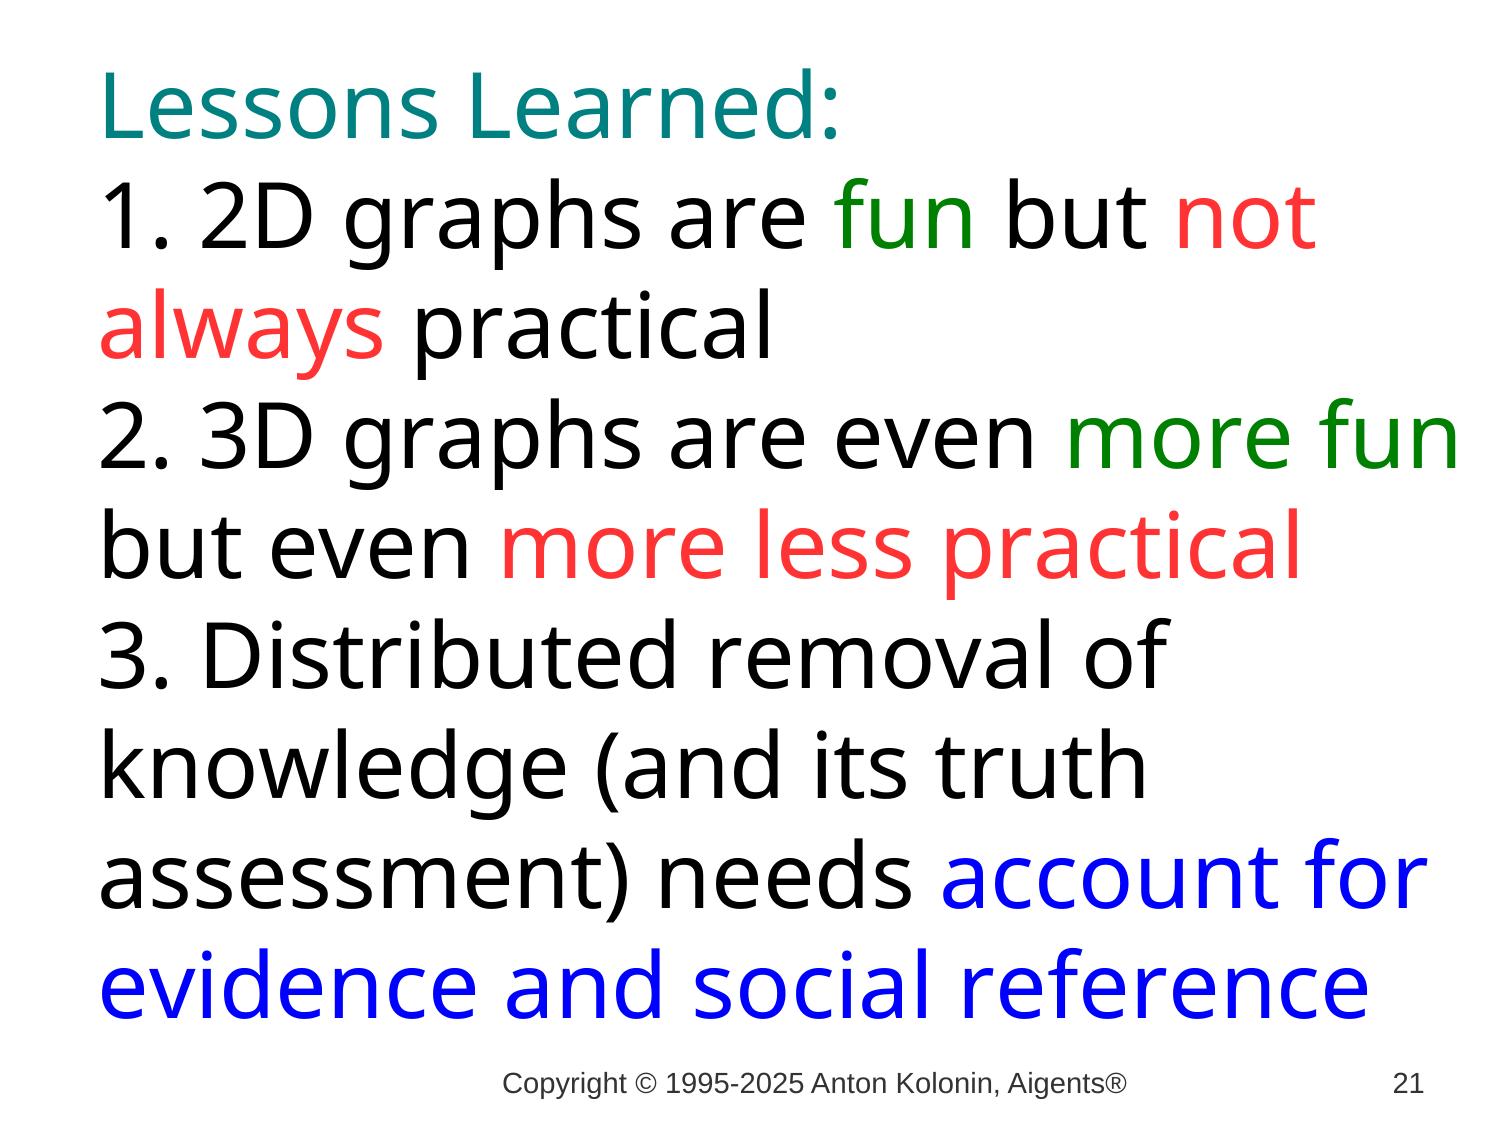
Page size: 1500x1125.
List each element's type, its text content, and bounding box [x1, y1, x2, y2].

text_box Lessons Learned: 1. 2D graphs are fun but not always practical 2. 3D graphs are even more fun but even more less practical 3. Distributed removal of knowledge (and its truth assessment) needs account for evidence and social reference [82, 39, 1489, 1125]
